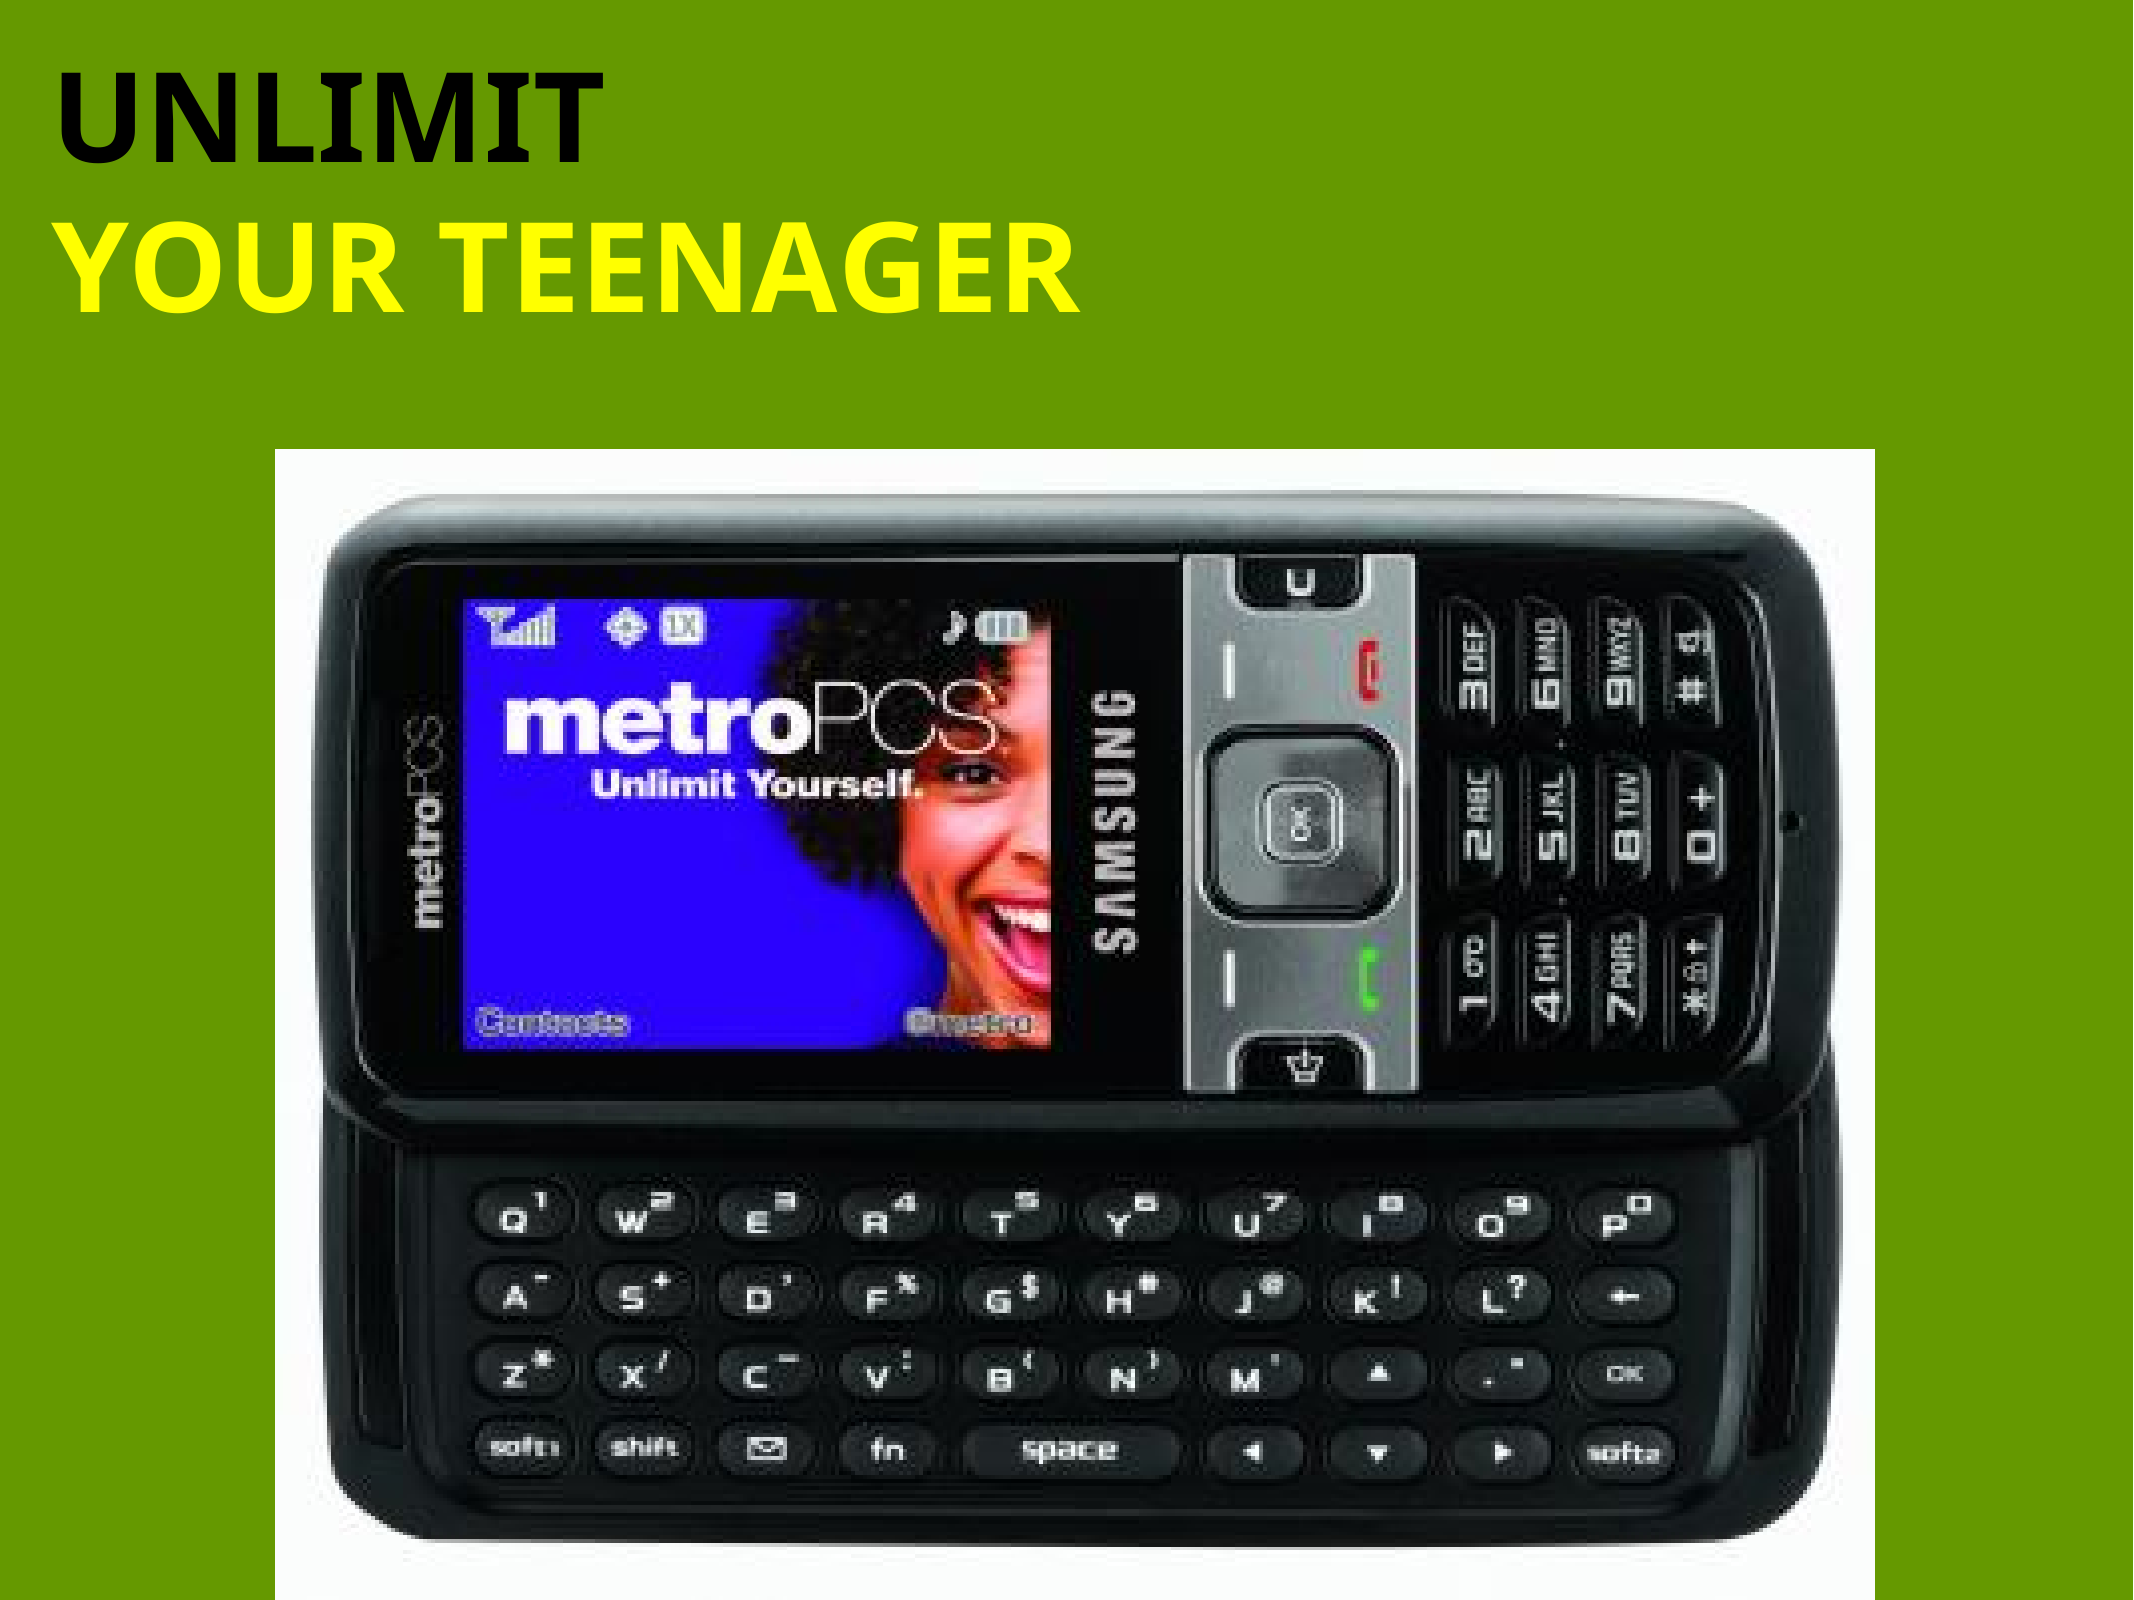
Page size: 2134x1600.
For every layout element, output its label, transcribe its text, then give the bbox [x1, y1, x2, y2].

picture [275, 449, 1876, 1600]
text_box UNLIMIT YOUR TEENAGER [41, 37, 2063, 413]
